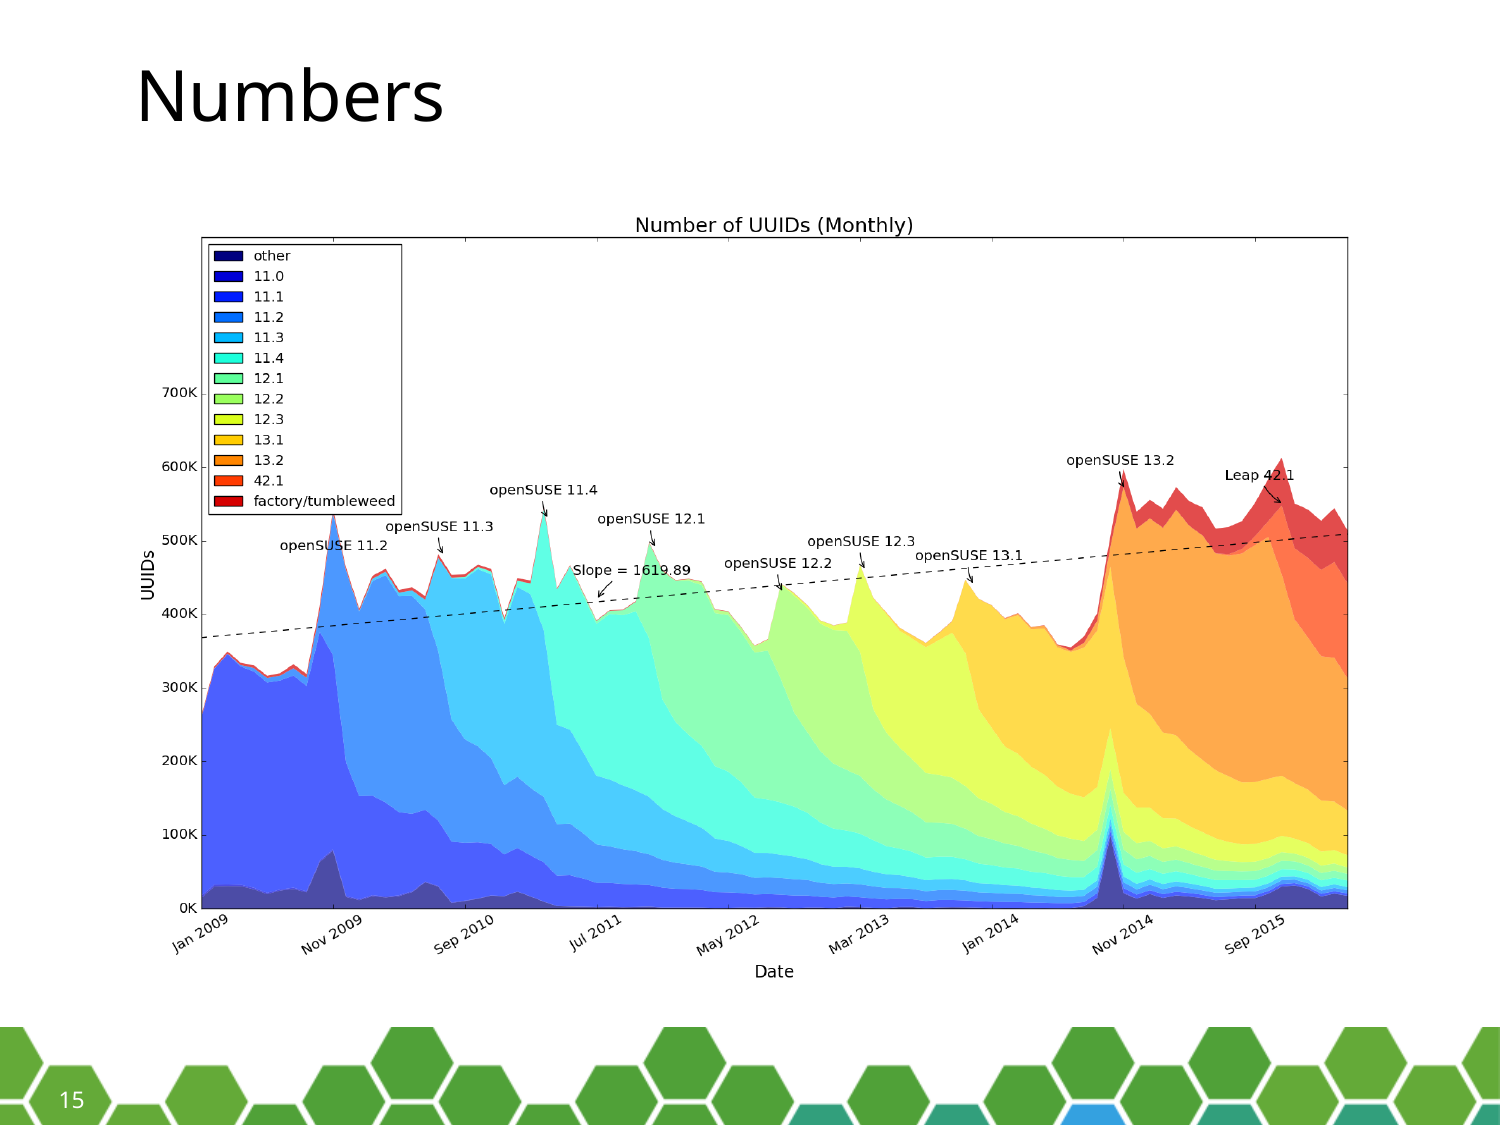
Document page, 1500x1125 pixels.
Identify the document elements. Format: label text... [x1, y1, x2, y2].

picture [16, 153, 1495, 992]
picture [0, 1027, 1500, 1125]
title Numbers [135, 12, 1372, 153]
